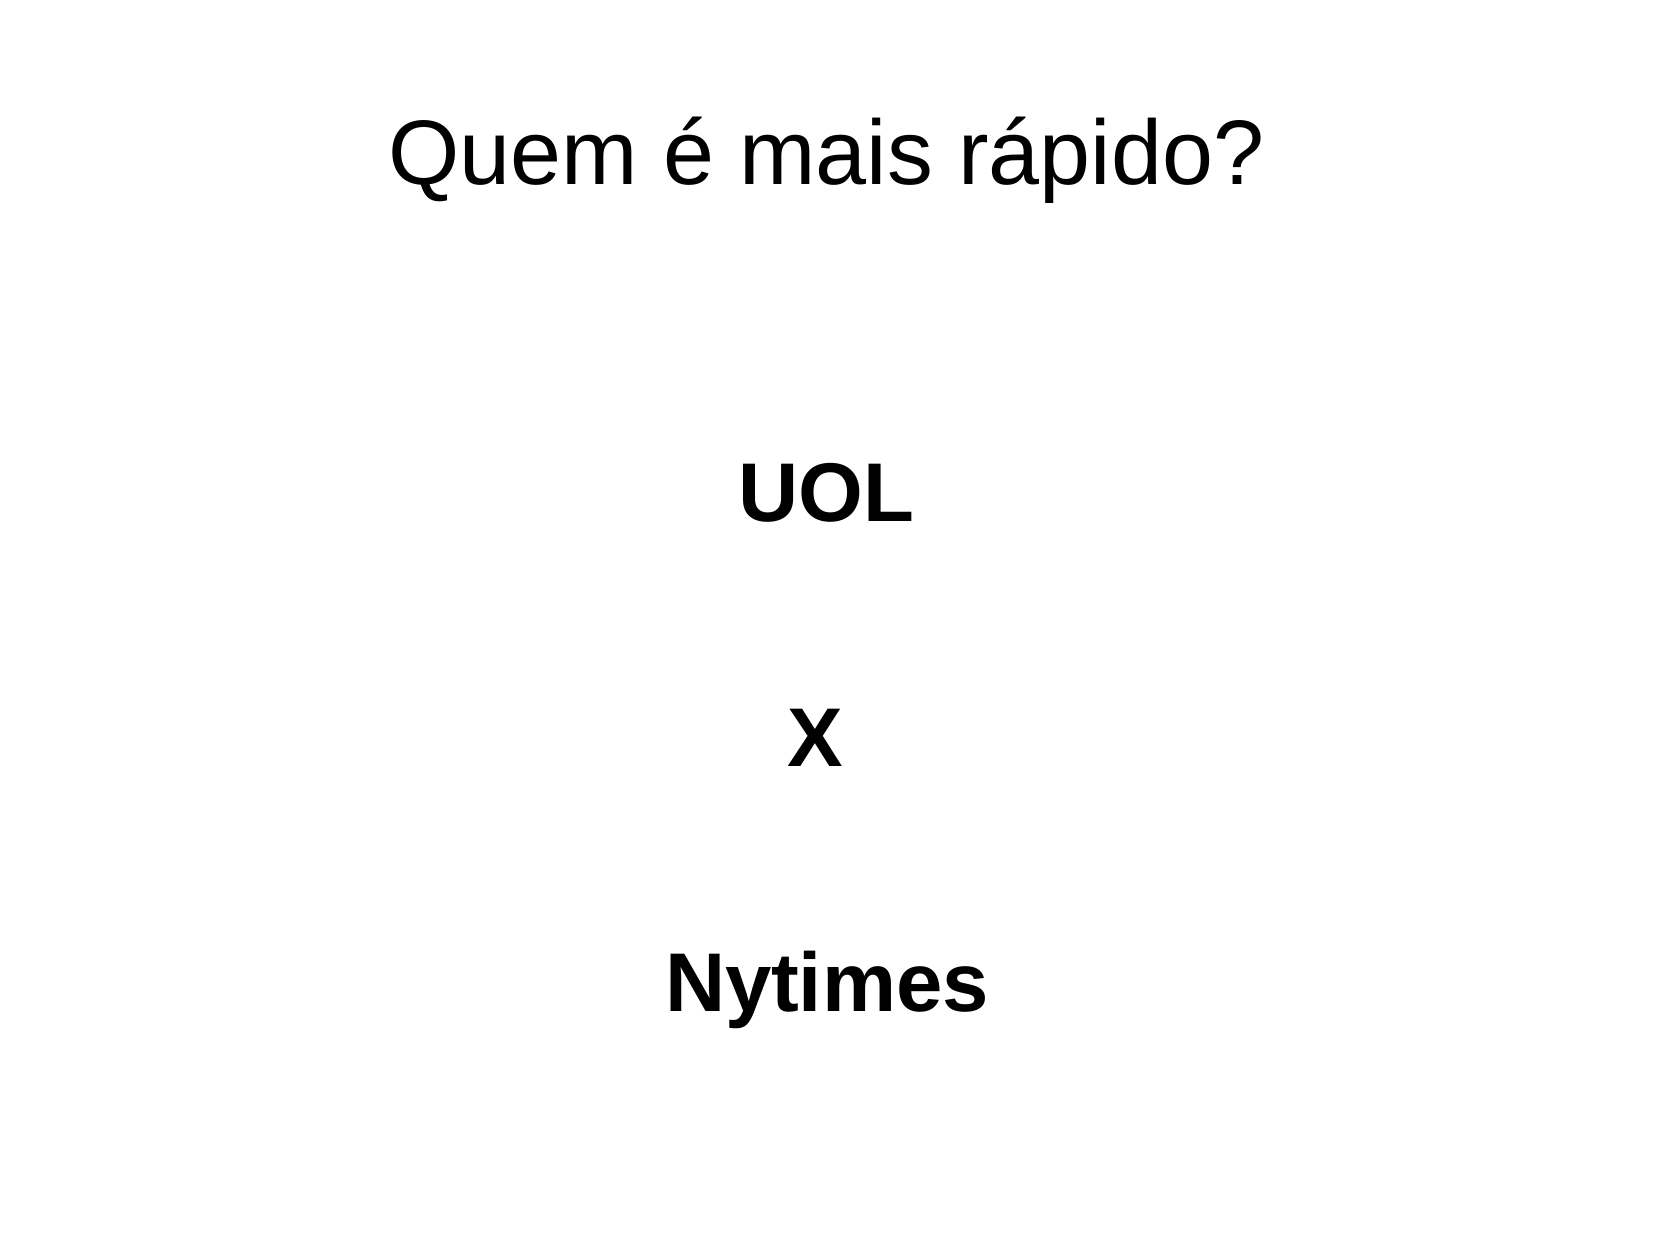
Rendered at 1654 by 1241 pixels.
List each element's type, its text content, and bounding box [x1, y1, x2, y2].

title Quem é mais rápido? [82, 49, 1571, 257]
list UOL X Nytimes [82, 377, 1571, 1098]
